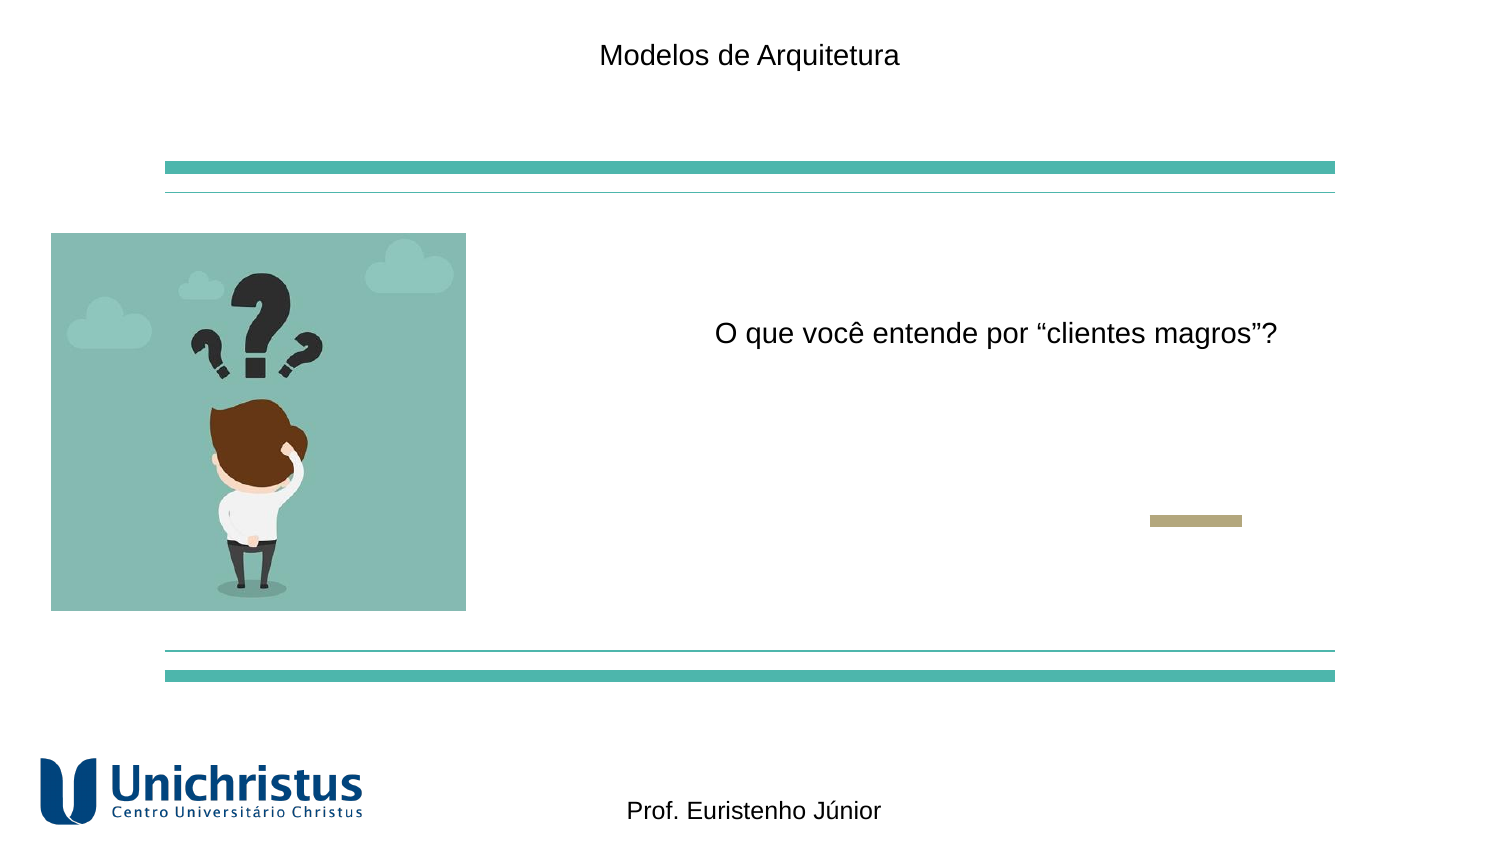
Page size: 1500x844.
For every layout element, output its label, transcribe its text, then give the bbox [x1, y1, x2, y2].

list O que você entende por “clientes magros”? [544, 152, 1449, 750]
picture [35, 754, 367, 827]
picture [51, 233, 466, 611]
title Modelos de Arquitetura [51, 20, 1449, 137]
